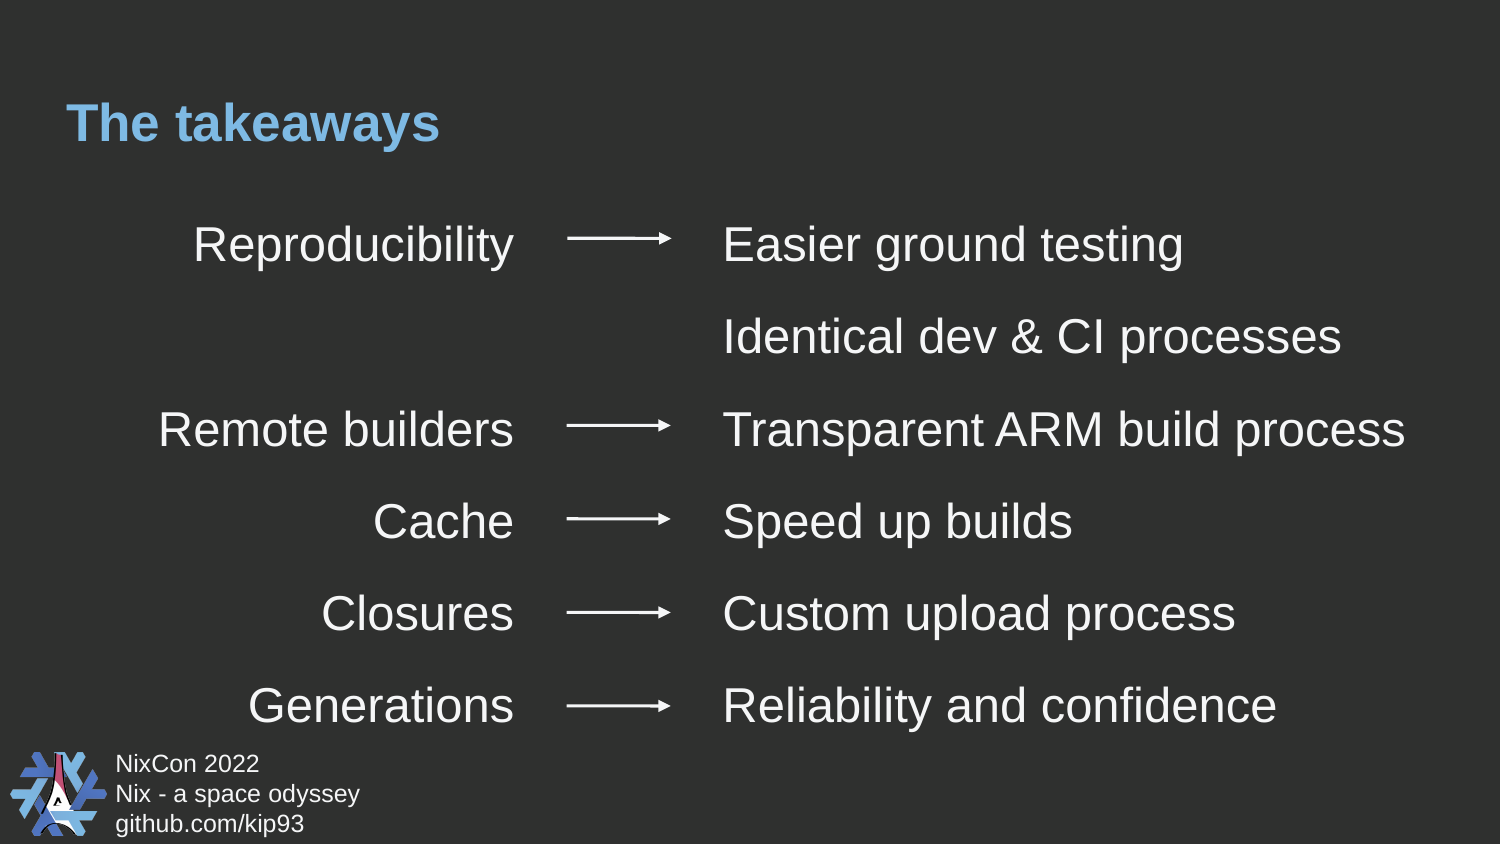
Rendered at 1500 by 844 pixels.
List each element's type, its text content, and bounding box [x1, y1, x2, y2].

list Reproducibility Remote builders Cache Closures Generations [51, 189, 530, 750]
picture [10, 752, 107, 836]
list Easier ground testing Identical dev & CI processes Transparent ARM build process Speed up builds Custom upload process Reliability and confidence [707, 189, 1449, 750]
title The takeaways [51, 72, 1449, 167]
